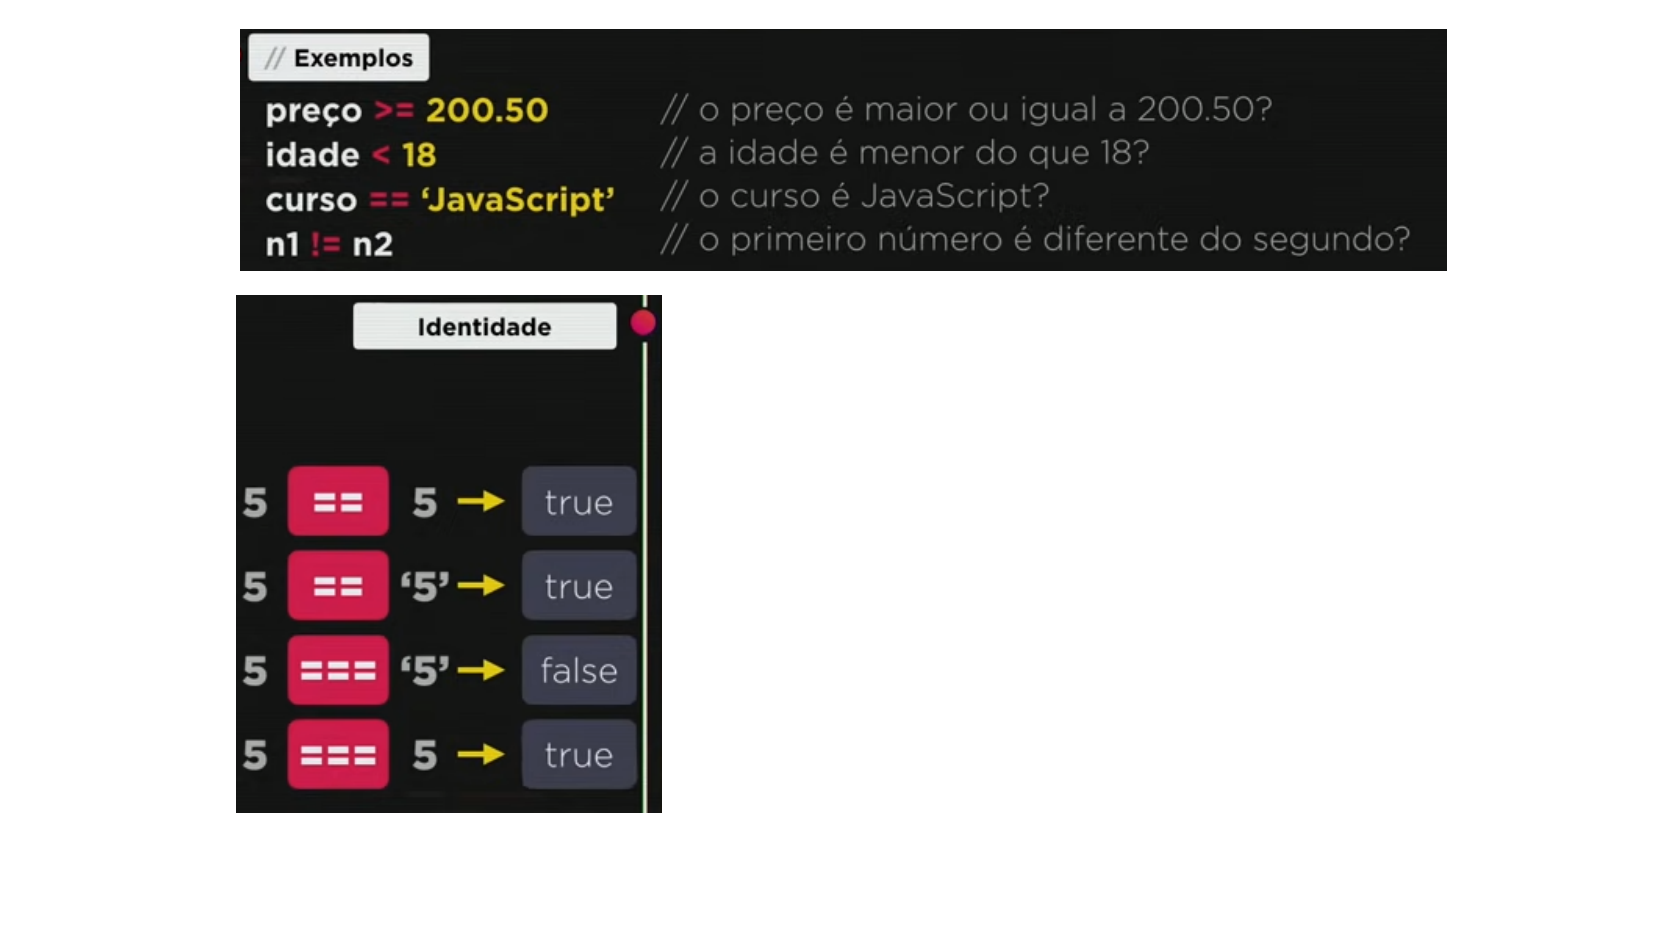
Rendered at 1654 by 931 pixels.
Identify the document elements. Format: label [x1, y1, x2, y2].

picture [236, 295, 662, 813]
picture [240, 29, 1447, 271]
